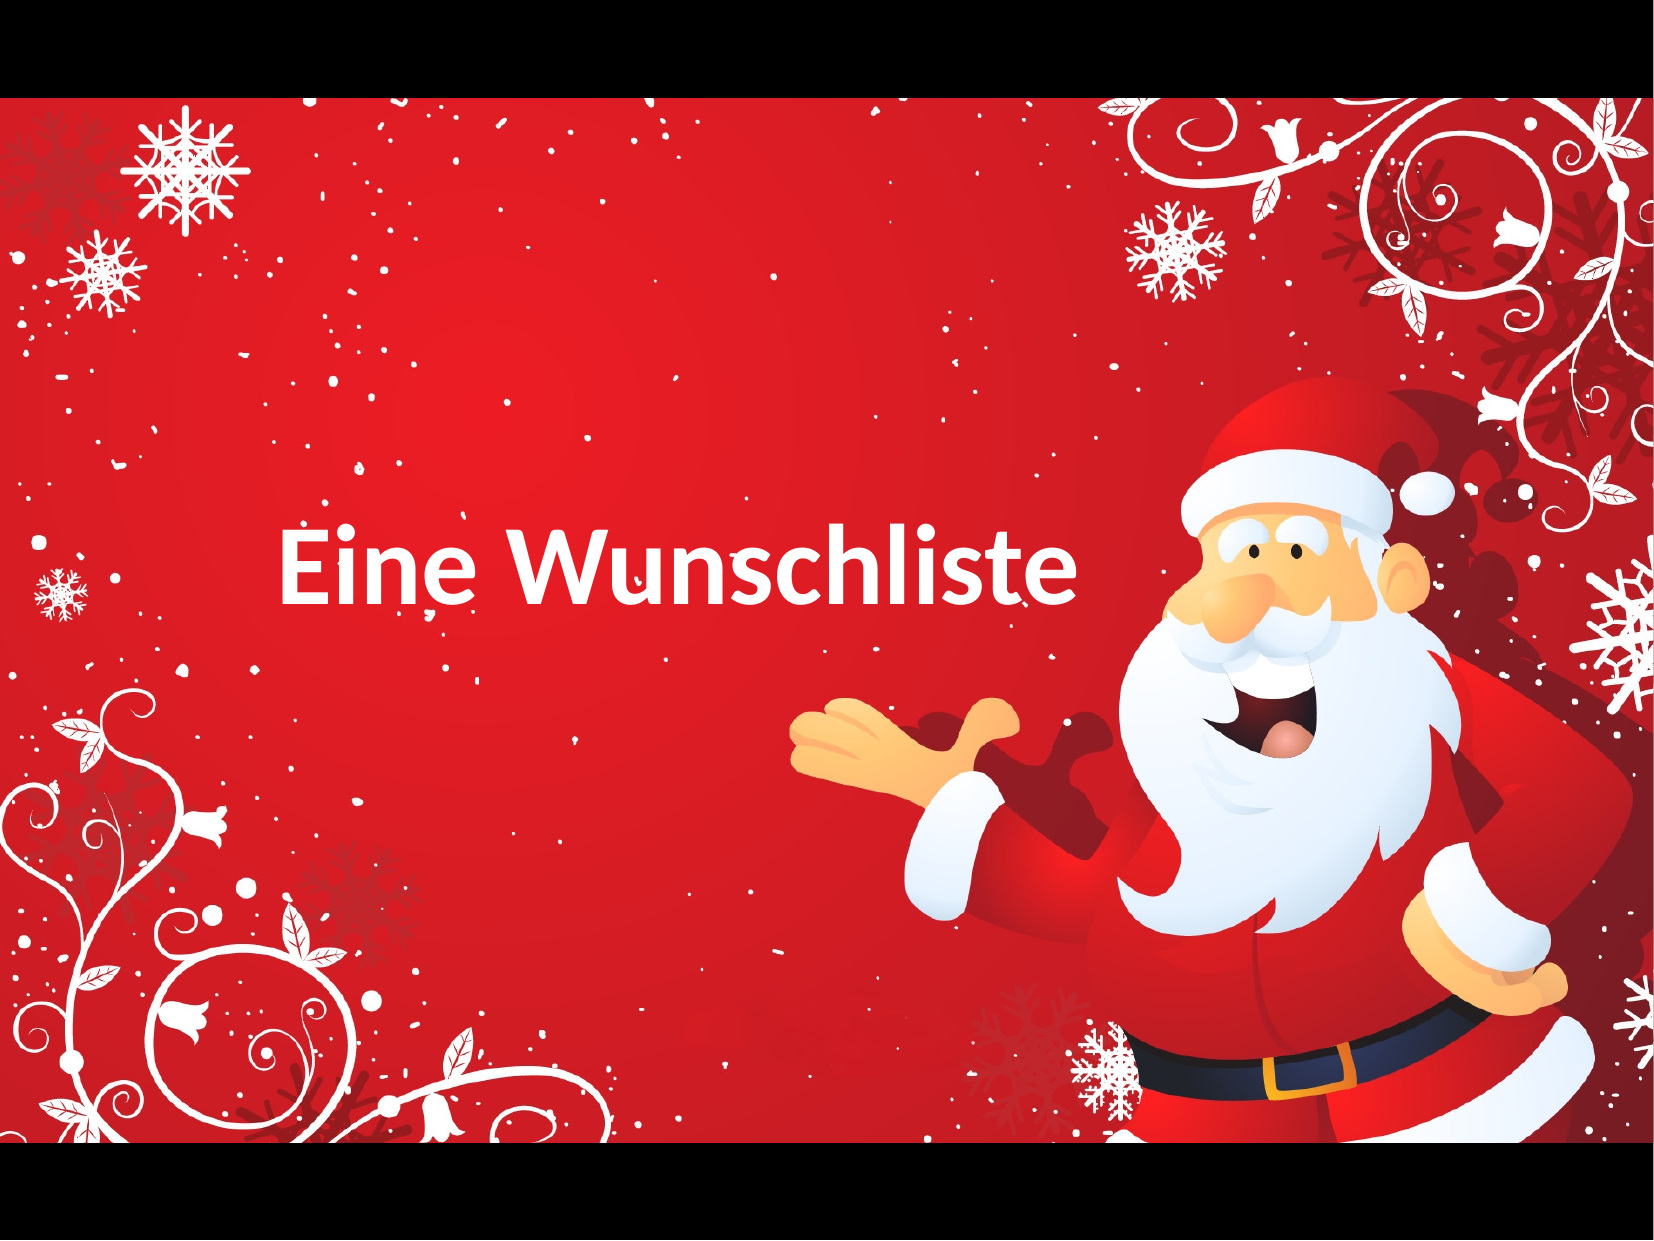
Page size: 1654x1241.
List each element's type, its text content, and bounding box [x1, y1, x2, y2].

text_box Eine Wunschliste [0, 395, 1359, 798]
picture [0, 98, 1654, 1143]
